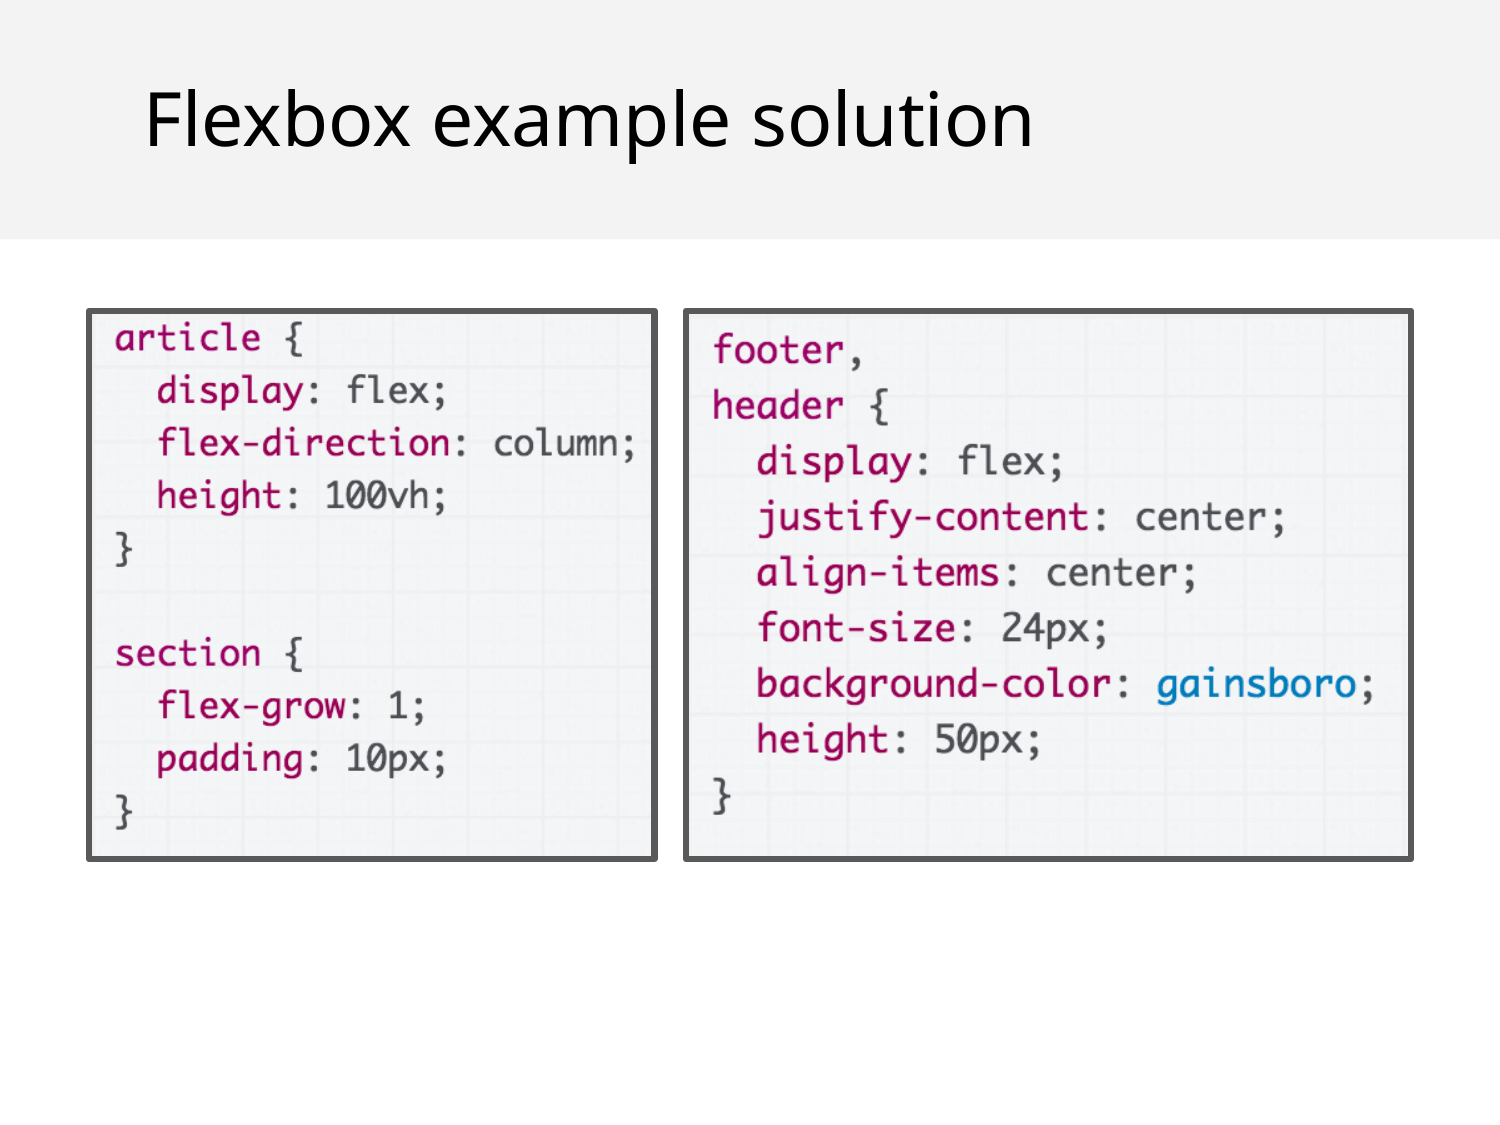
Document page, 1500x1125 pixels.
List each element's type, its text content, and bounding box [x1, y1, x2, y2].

picture [688, 313, 1408, 856]
title Flexbox example solution [128, 56, 1372, 183]
picture [92, 313, 652, 856]
